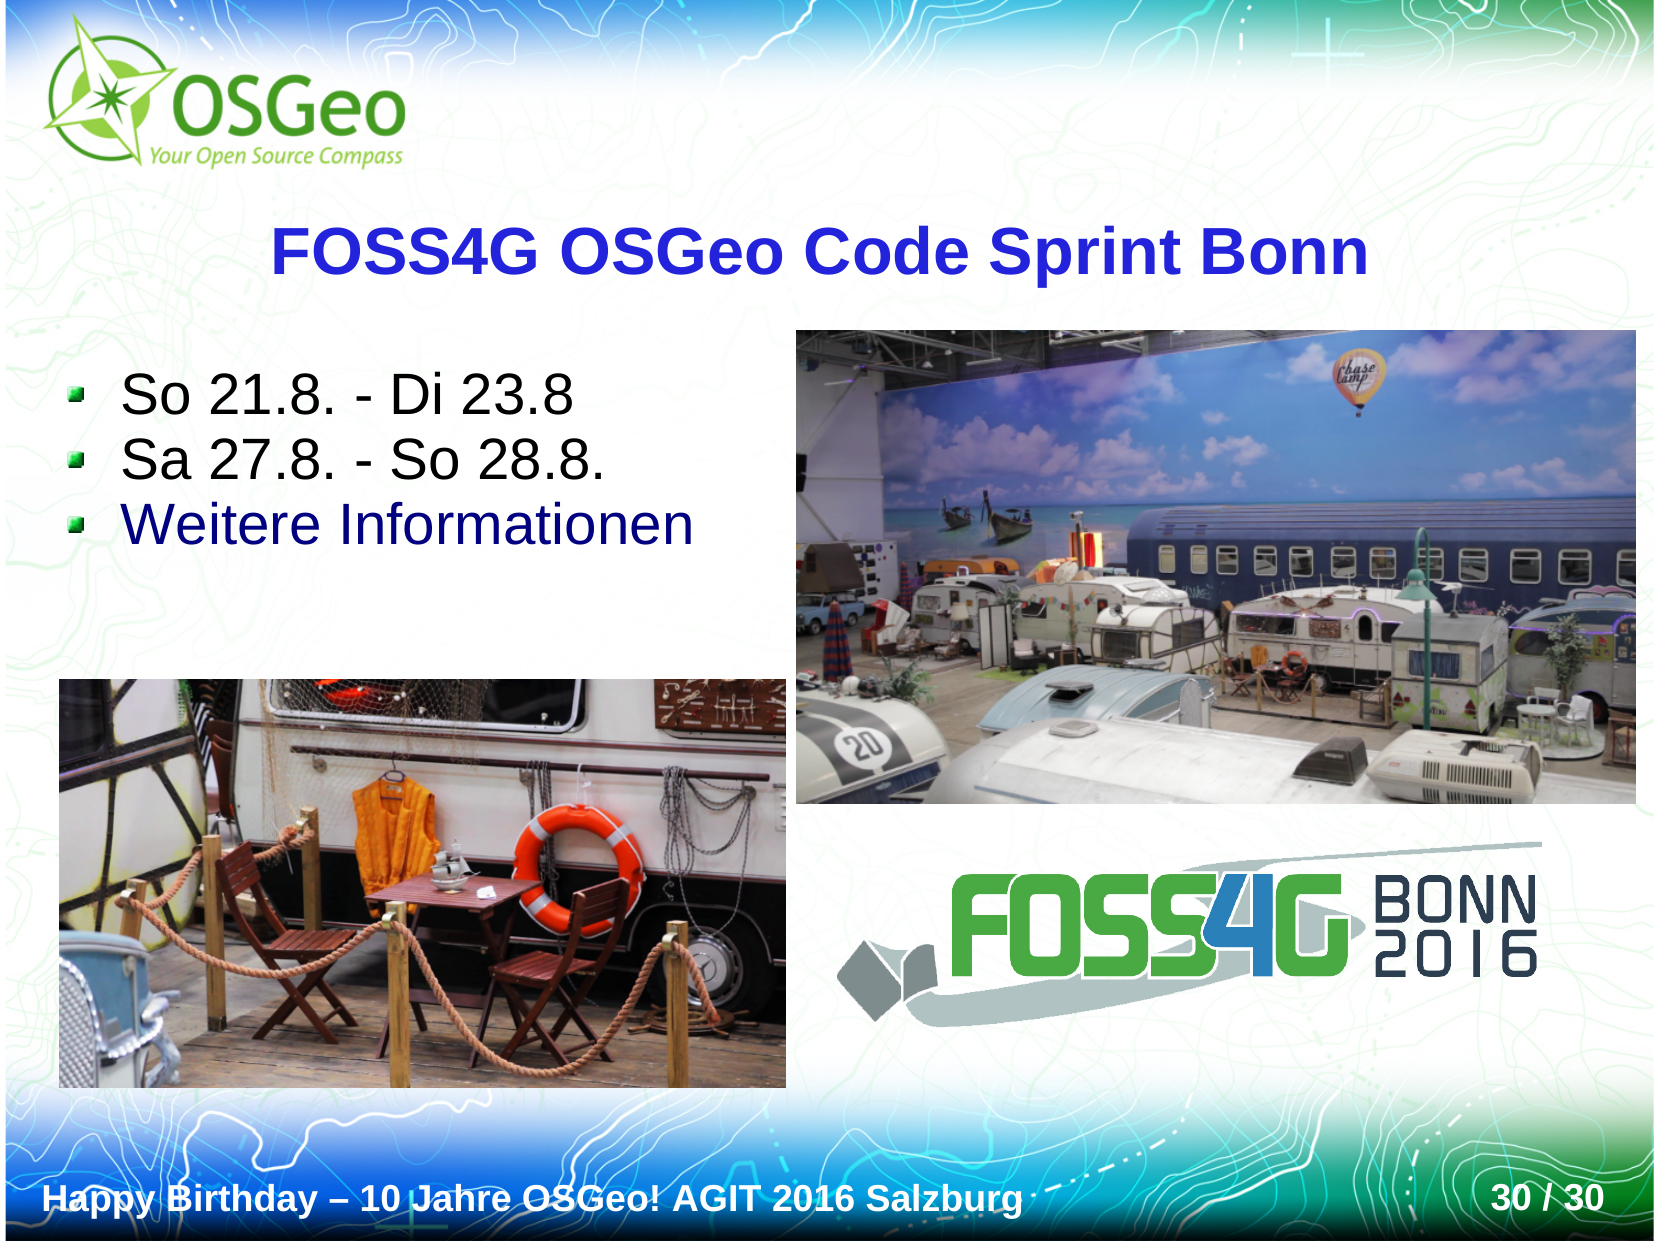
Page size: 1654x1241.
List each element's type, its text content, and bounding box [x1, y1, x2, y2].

title FOSS4G OSGeo Code Sprint Bonn [76, 177, 1566, 325]
picture [5, 0, 1654, 1241]
text_box So 21.8. - Di 23.8 Sa 27.8. - So 28.8. Weitere Informationen [35, 354, 916, 626]
